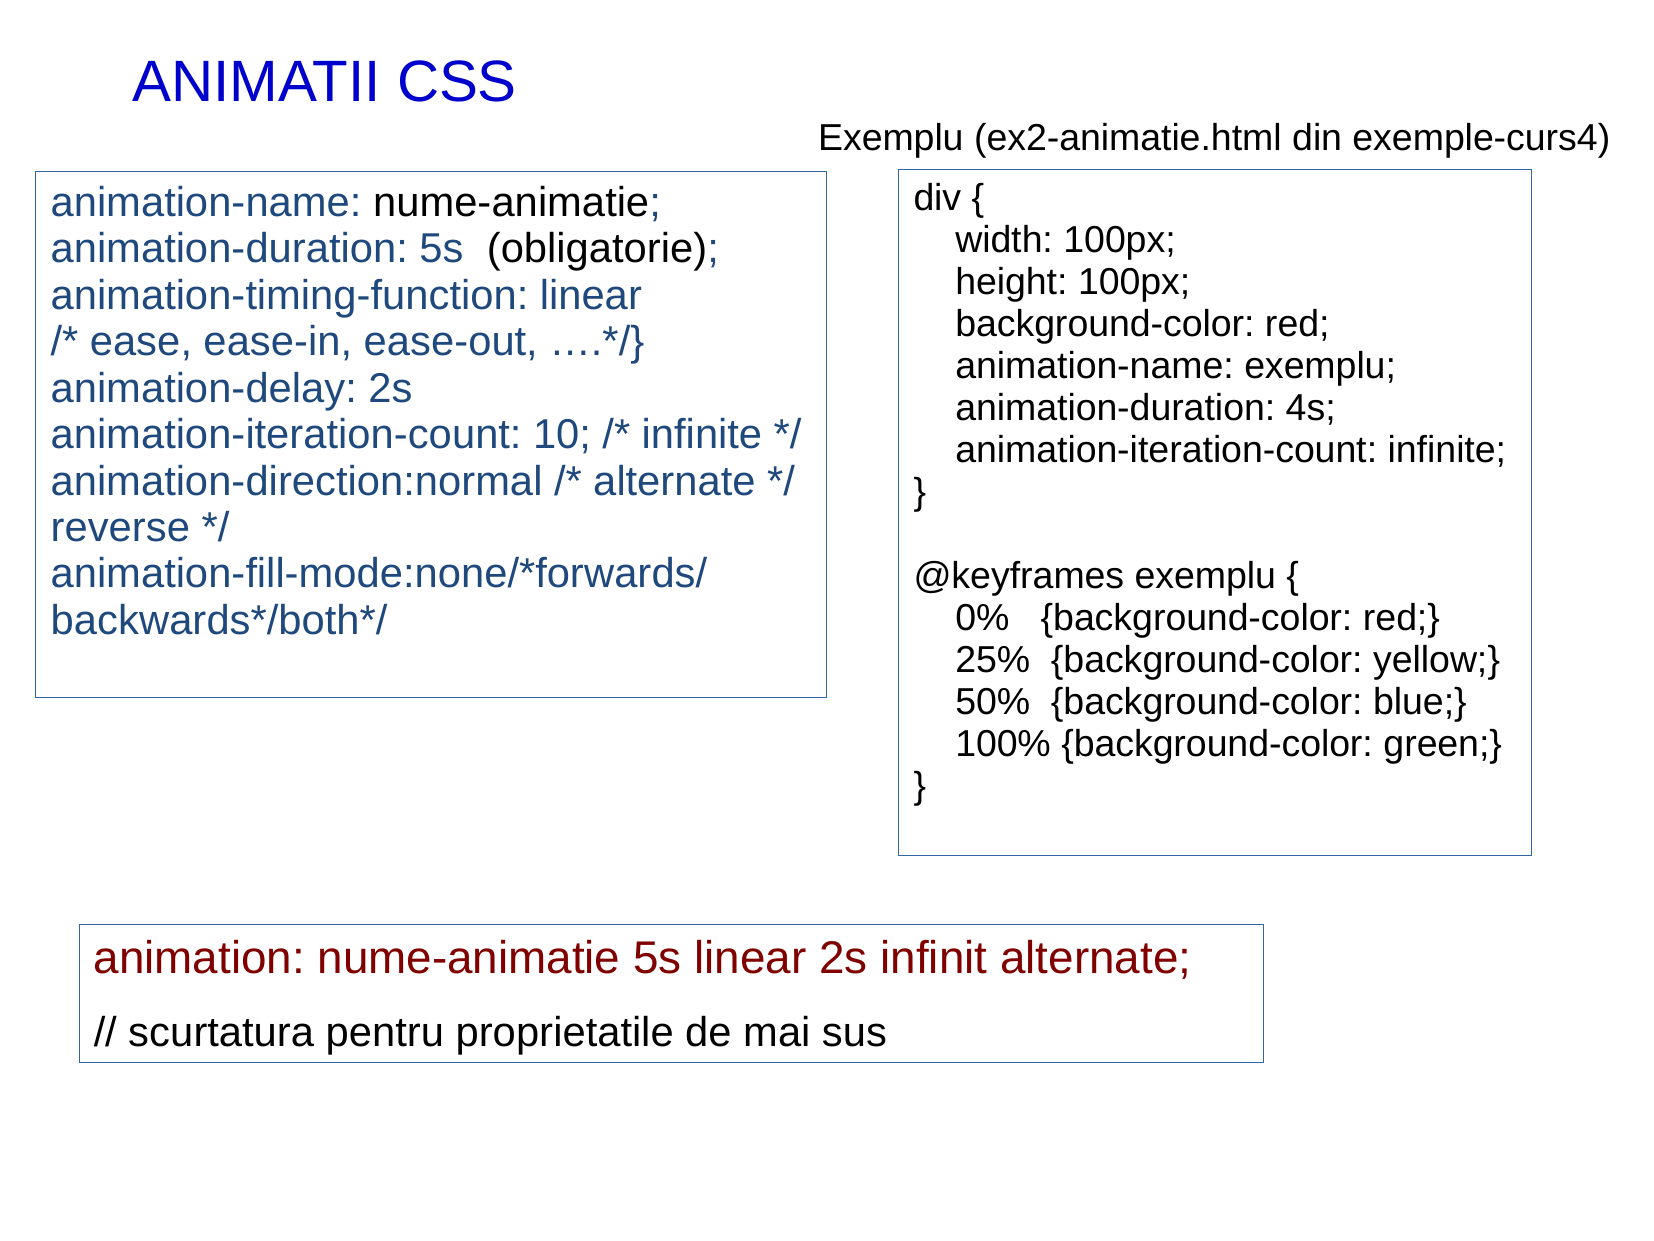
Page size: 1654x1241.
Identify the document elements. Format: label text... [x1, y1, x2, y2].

text_box animation-name: nume-animatie; animation-duration: 5s (obligatorie); animation-timing-function: linear /* ease, ease-in, ease-out, ….*/} animation-delay: 2s animation-iteration-count: 10; /* infinite */ animation-direction:normal /* alternate */ reverse */ animation-fill-mode:none/*forwards/backwards*/both*/ [35, 171, 827, 698]
text_box div { width: 100px; height: 100px; background-color: red; animation-name: exemplu; animation-duration: 4s; animation-iteration-count: infinite; } @keyframes exemplu { 0% {background-color: red;} 25% {background-color: yellow;} 50% {background-color: blue;} 100% {background-color: green;} } [898, 169, 1532, 856]
text_box ANIMATII CSS [118, 41, 697, 122]
text_box animation: nume-animatie 5s linear 2s infinit alternate; // scurtatura pentru proprietatile de mai sus [79, 924, 1264, 1063]
text_box Exemplu (ex2-animatie.html din exemple-curs4) [803, 108, 1626, 166]
